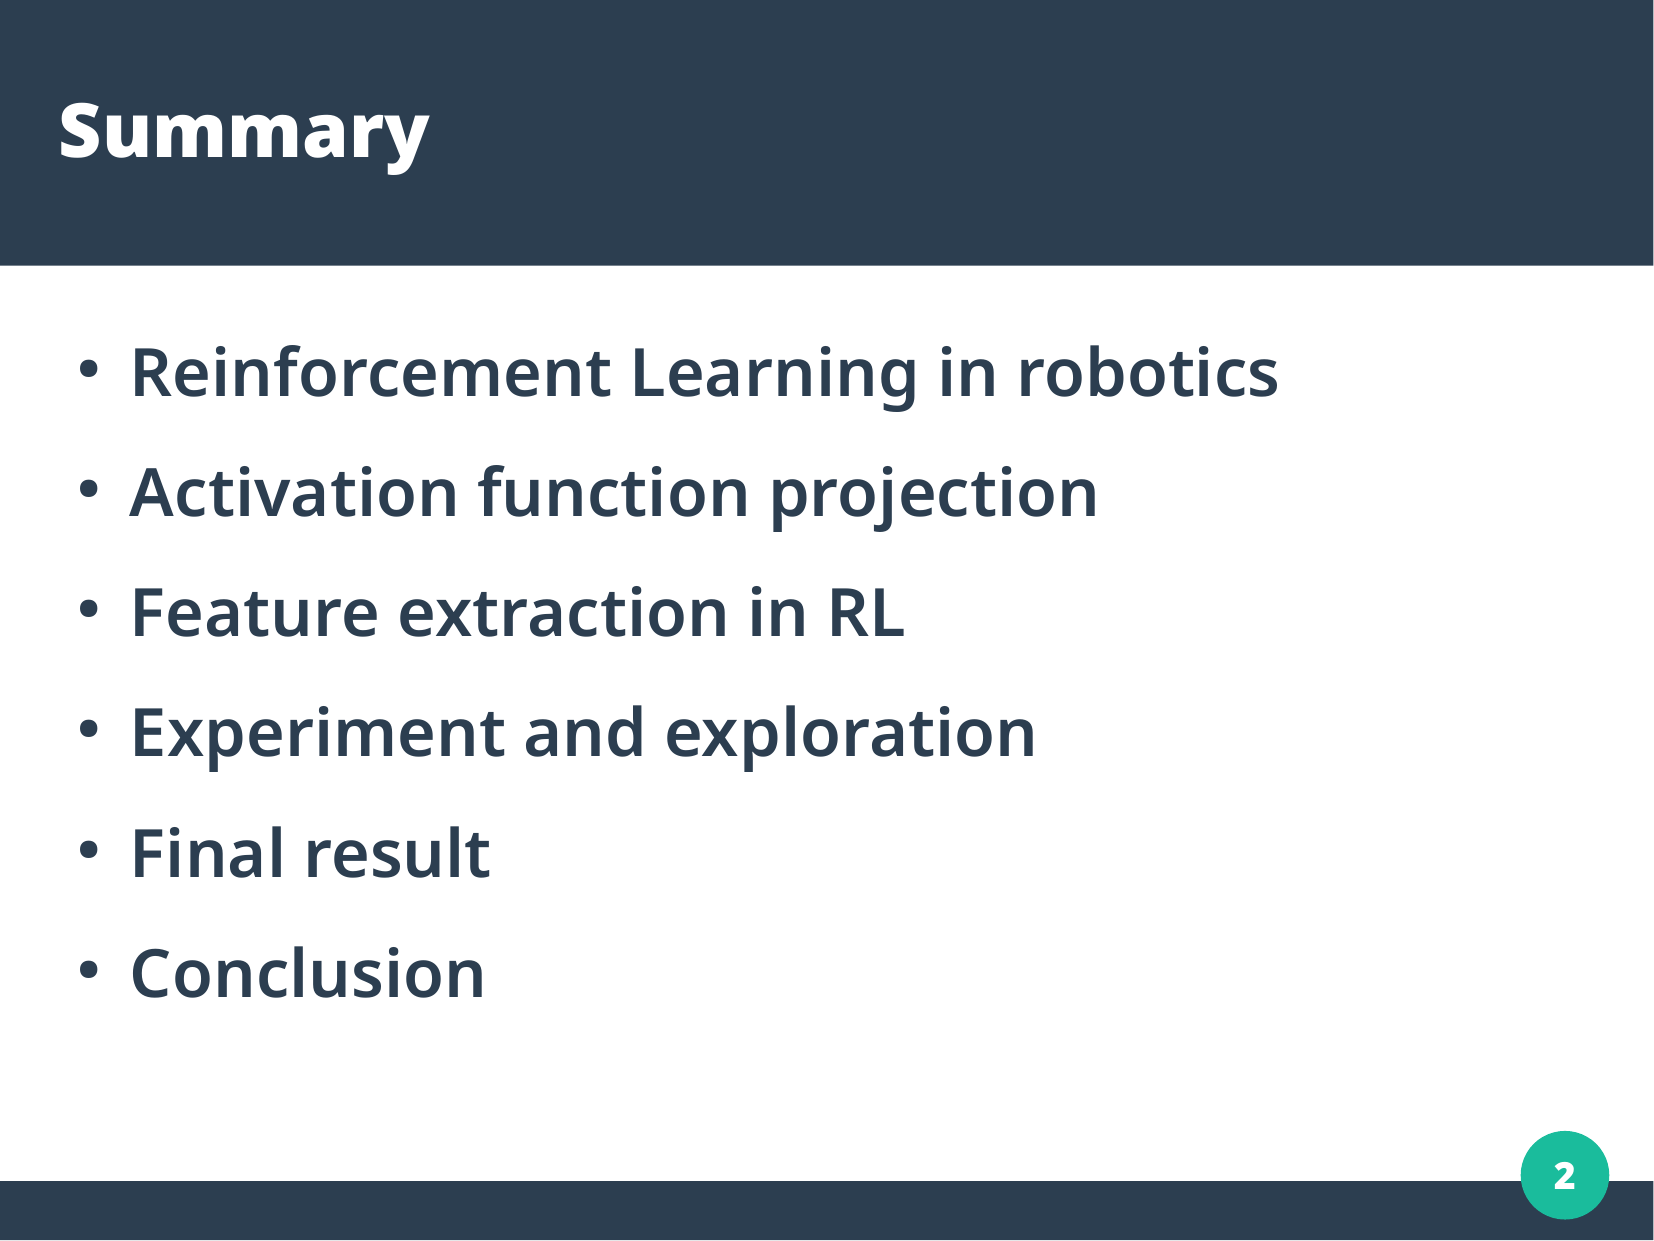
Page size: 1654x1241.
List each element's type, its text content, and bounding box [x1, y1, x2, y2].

title Summary [59, 49, 1595, 207]
list Reinforcement Learning in robotics Activation function projection Feature extraction in RL Experiment and exploration Final result Conclusion [59, 324, 1595, 1152]
